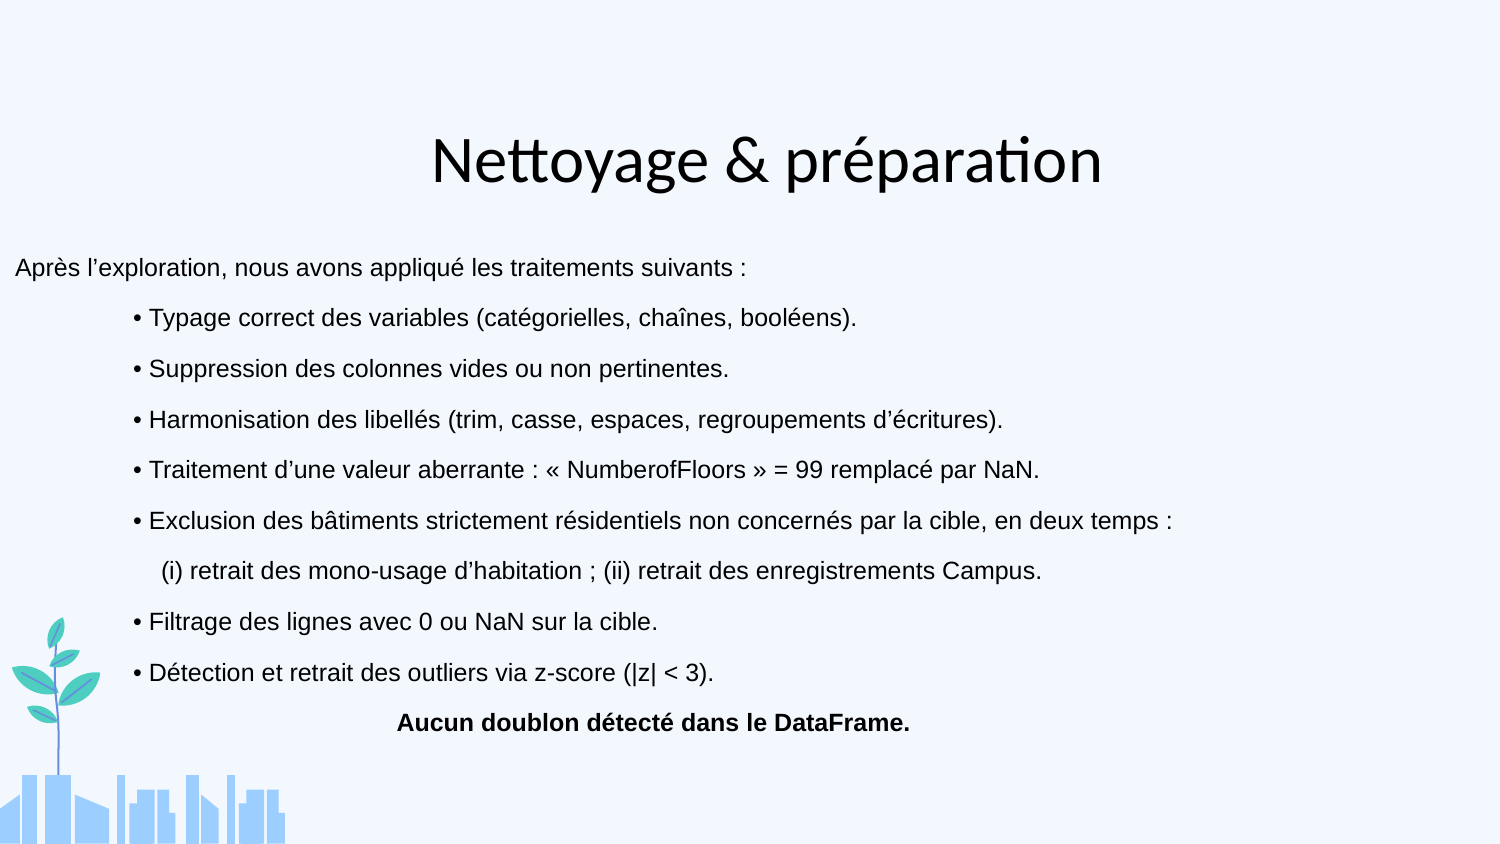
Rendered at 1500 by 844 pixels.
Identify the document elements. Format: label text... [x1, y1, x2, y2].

title Nettoyage & préparation [118, 88, 1382, 183]
subtitle Après l’exploration, nous avons appliqué les traitements suivants : • Typage correct des variables (catégorielles, chaînes, booléens). • Suppression des colonnes vides ou non pertinentes. • Harmonisation des libellés (trim, casse, espaces, regroupements d’écritures). • Traitement d’une valeur aberrante : « NumberofFloors » = 99 remplacé par NaN. • Exclusion des bâtiments strictement résidentiels non concernés par la cible, en deux temps : (i) retrait des mono-usage d’habitation ; (ii) retrait des enregistrements Campus. • Filtrage des lignes avec 0 ou NaN sur la cible. • Détection et retrait des outliers via z-score (|z| < 3). Aucun doublon détecté dans le DataFrame. [0, 236, 1500, 768]
